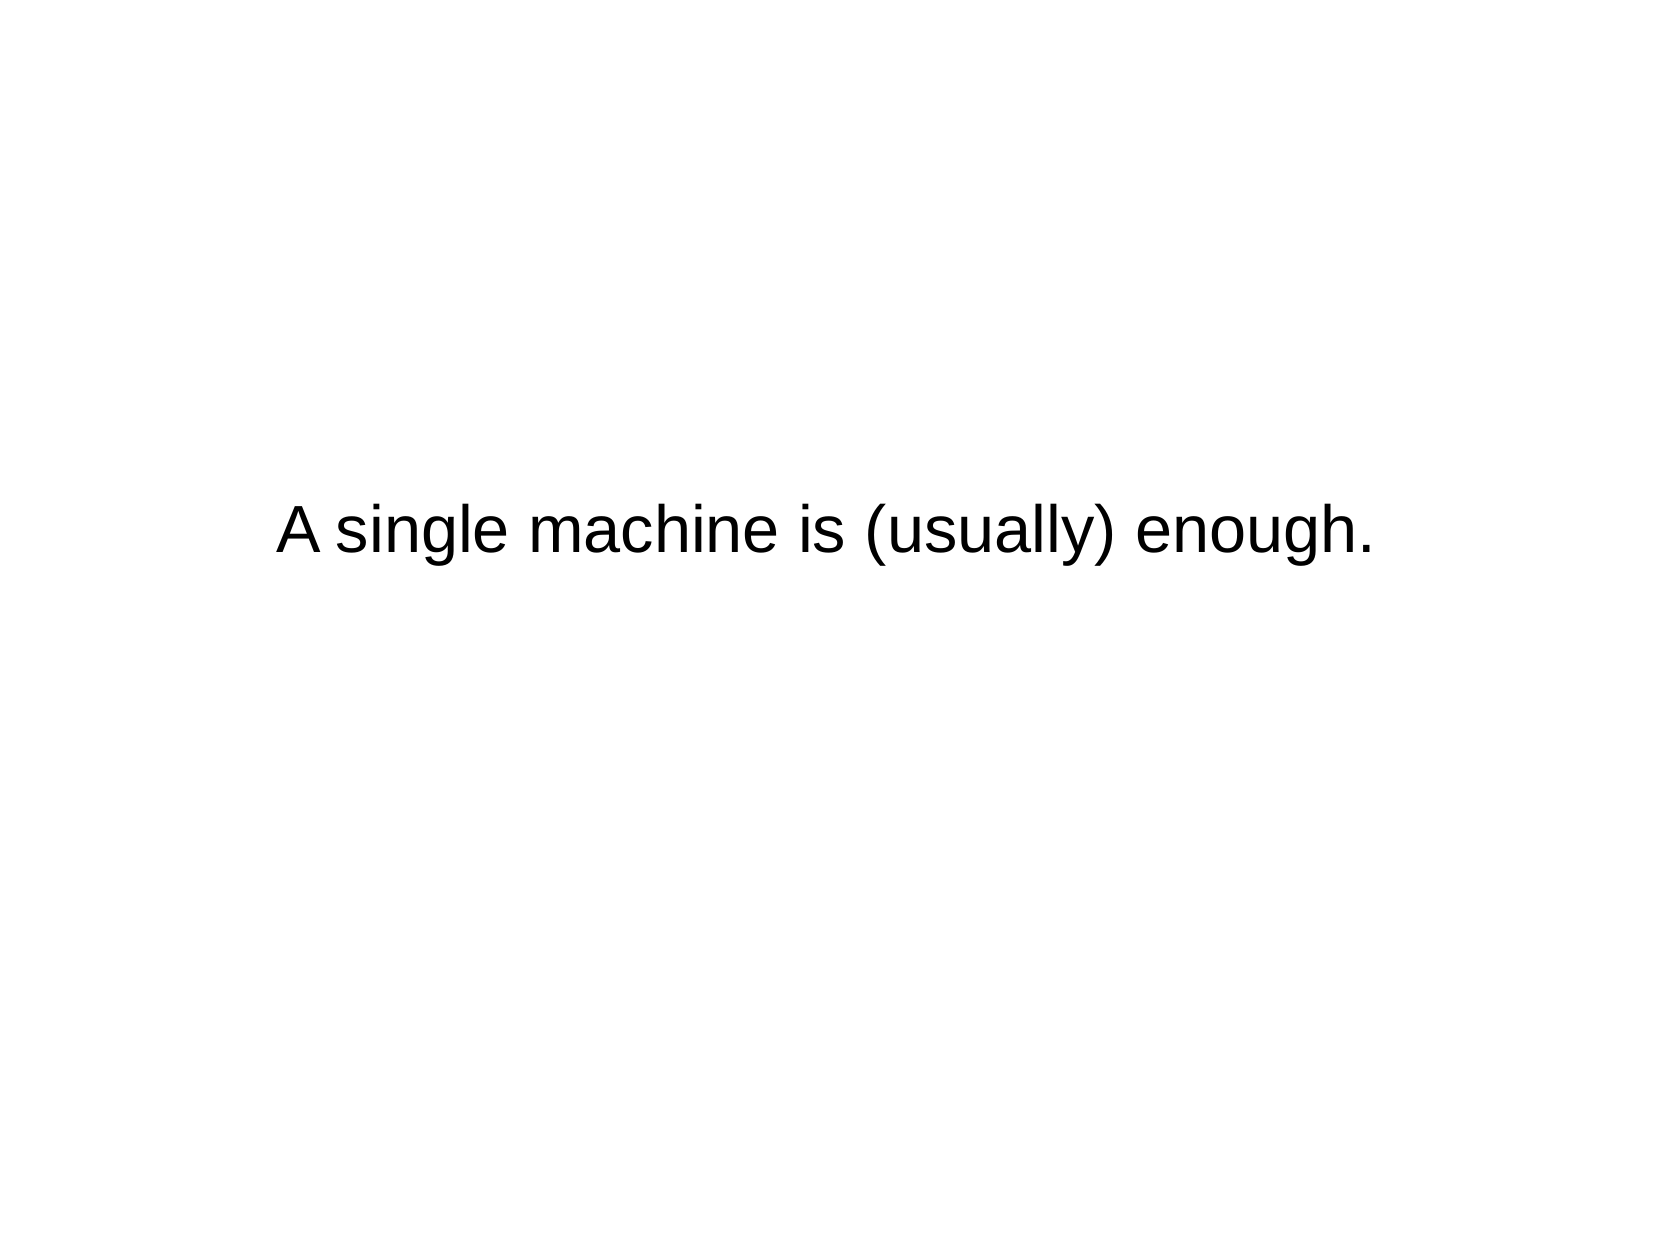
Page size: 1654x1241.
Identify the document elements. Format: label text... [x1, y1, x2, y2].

subtitle A single machine is (usually) enough. [82, 49, 1571, 1010]
